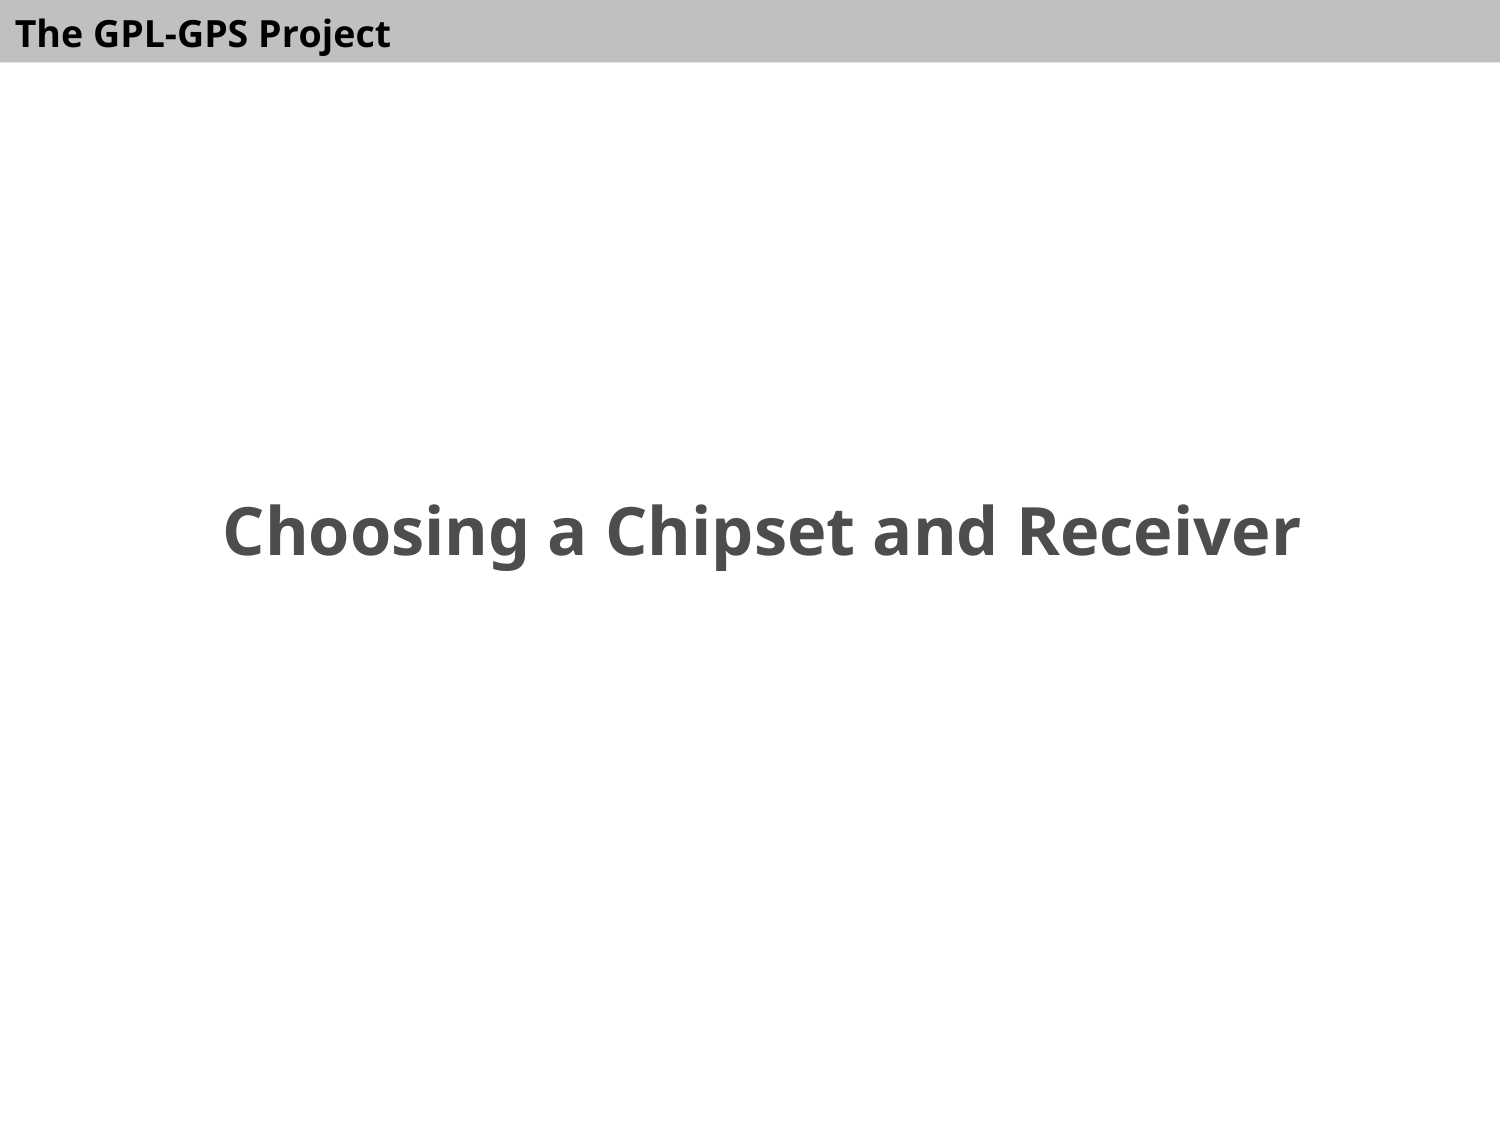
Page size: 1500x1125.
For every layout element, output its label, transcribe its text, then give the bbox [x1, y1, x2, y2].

title Choosing a Chipset and Receiver [50, 437, 1476, 625]
